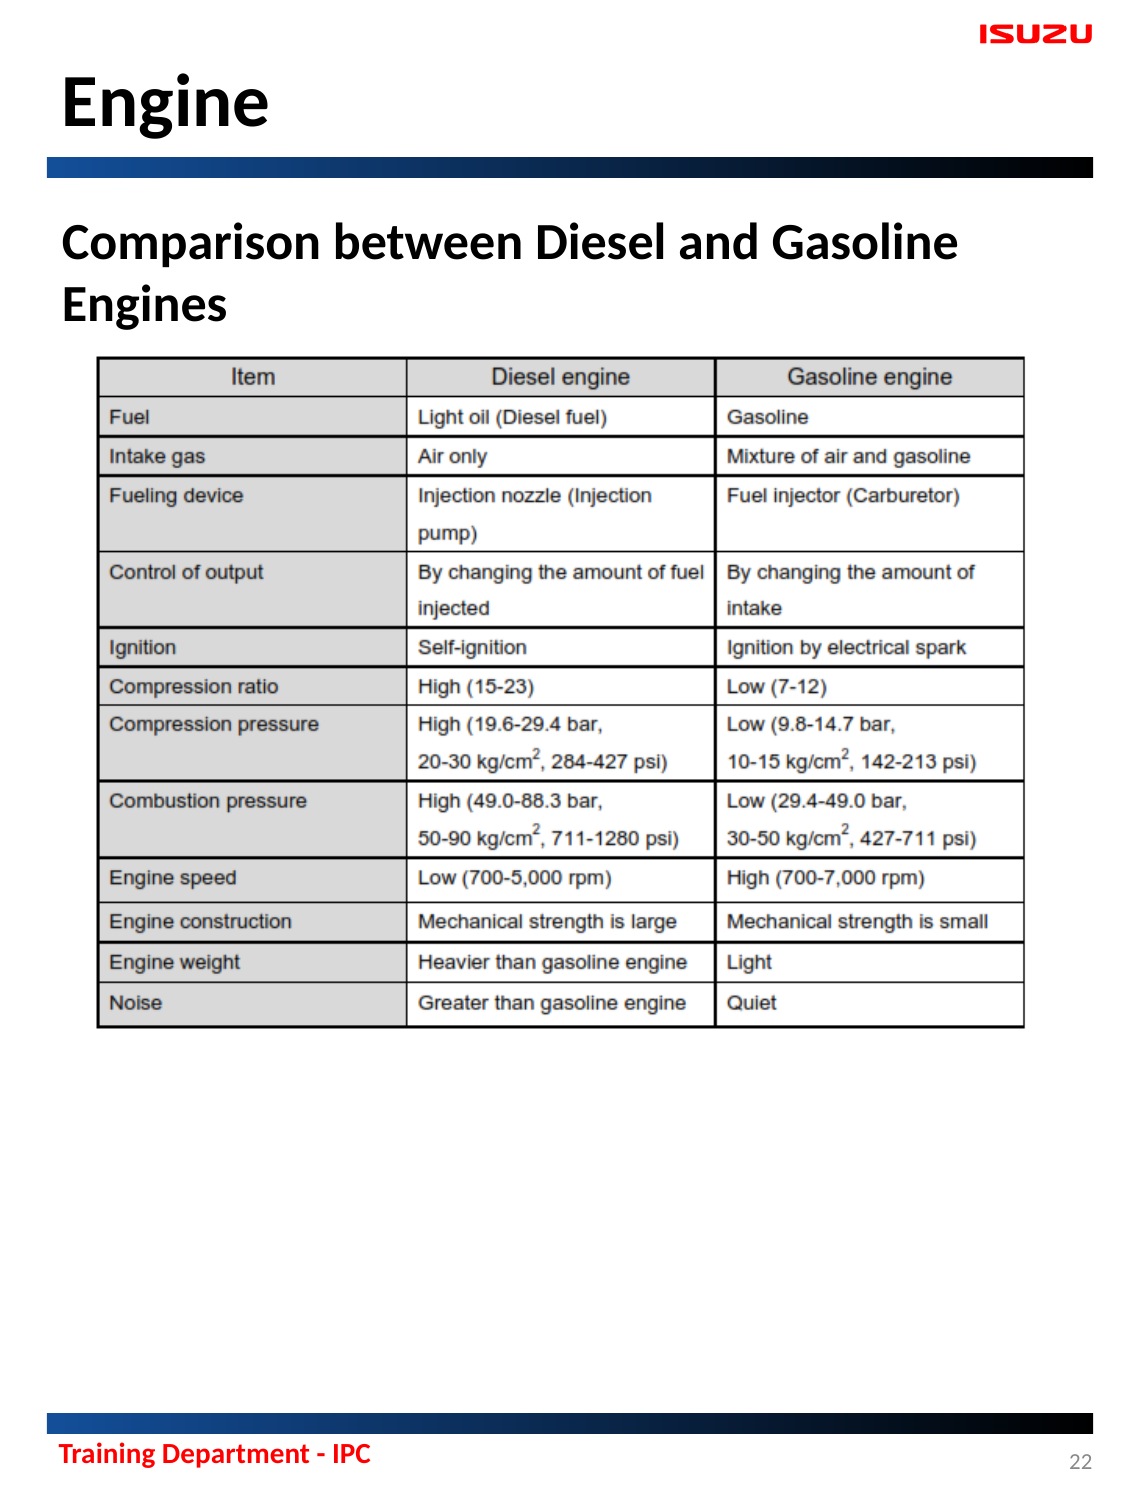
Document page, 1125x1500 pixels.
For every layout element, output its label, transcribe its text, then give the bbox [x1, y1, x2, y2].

text_box 22 [1048, 1433, 1114, 1487]
list Comparison between Diesel and Gasoline Engines [46, 200, 1063, 1351]
picture [89, 350, 1036, 1035]
title Engine [46, 37, 1097, 155]
